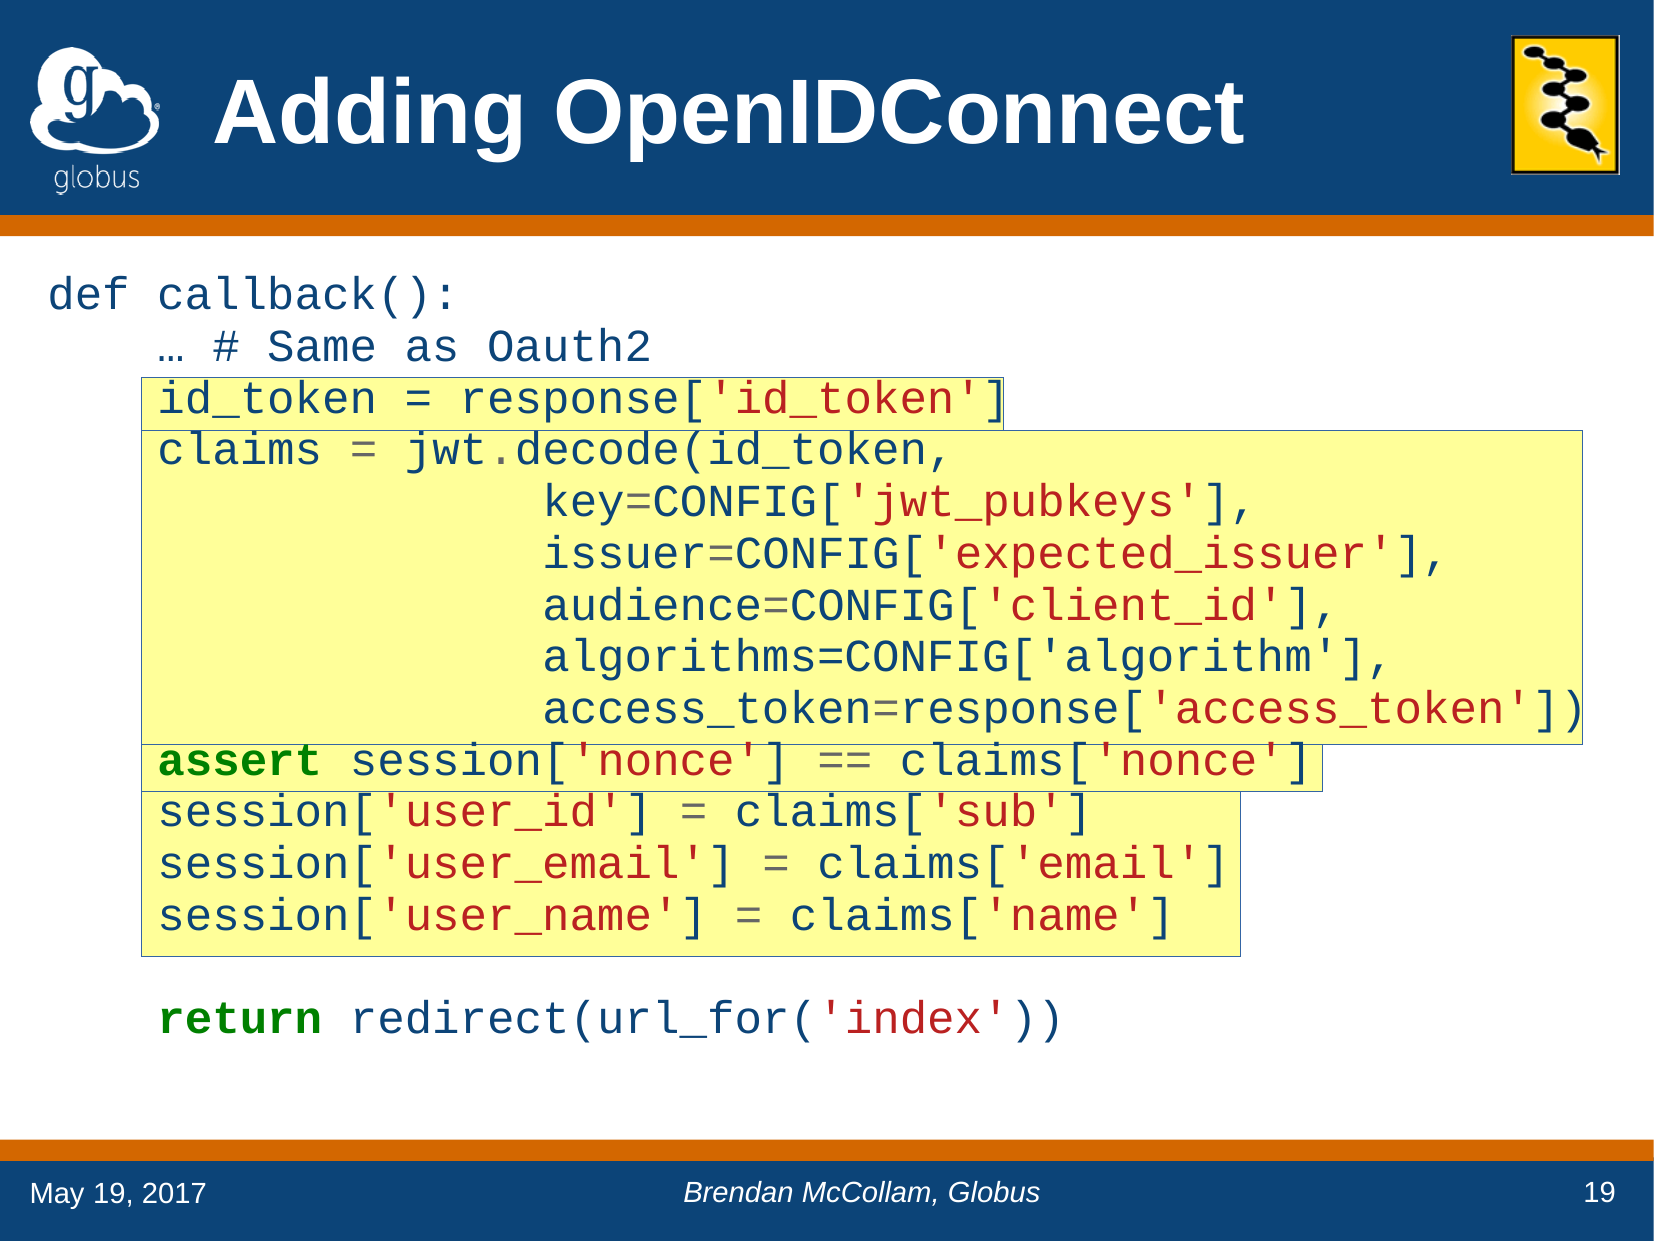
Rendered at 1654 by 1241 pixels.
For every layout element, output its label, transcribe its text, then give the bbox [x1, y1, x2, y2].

title Adding OpenIDConnect [212, 8, 1465, 216]
list def callback(): … # Same as Oauth2 id_token = response['id_token'] claims = jwt.decode(id_token, key=CONFIG['jwt_pubkeys'], issuer=CONFIG['expected_issuer'], audience=CONFIG['client_id'], algorithms=CONFIG['algorithm'], access_token=response['access_token']) assert session['nonce'] == claims['nonce'] session['user_id'] = claims['sub'] session['user_email'] = claims['email'] session['user_name'] = claims['name'] return redirect(url_for('index')) [47, 271, 1607, 1111]
picture [30, 47, 160, 195]
picture [1511, 35, 1620, 175]
